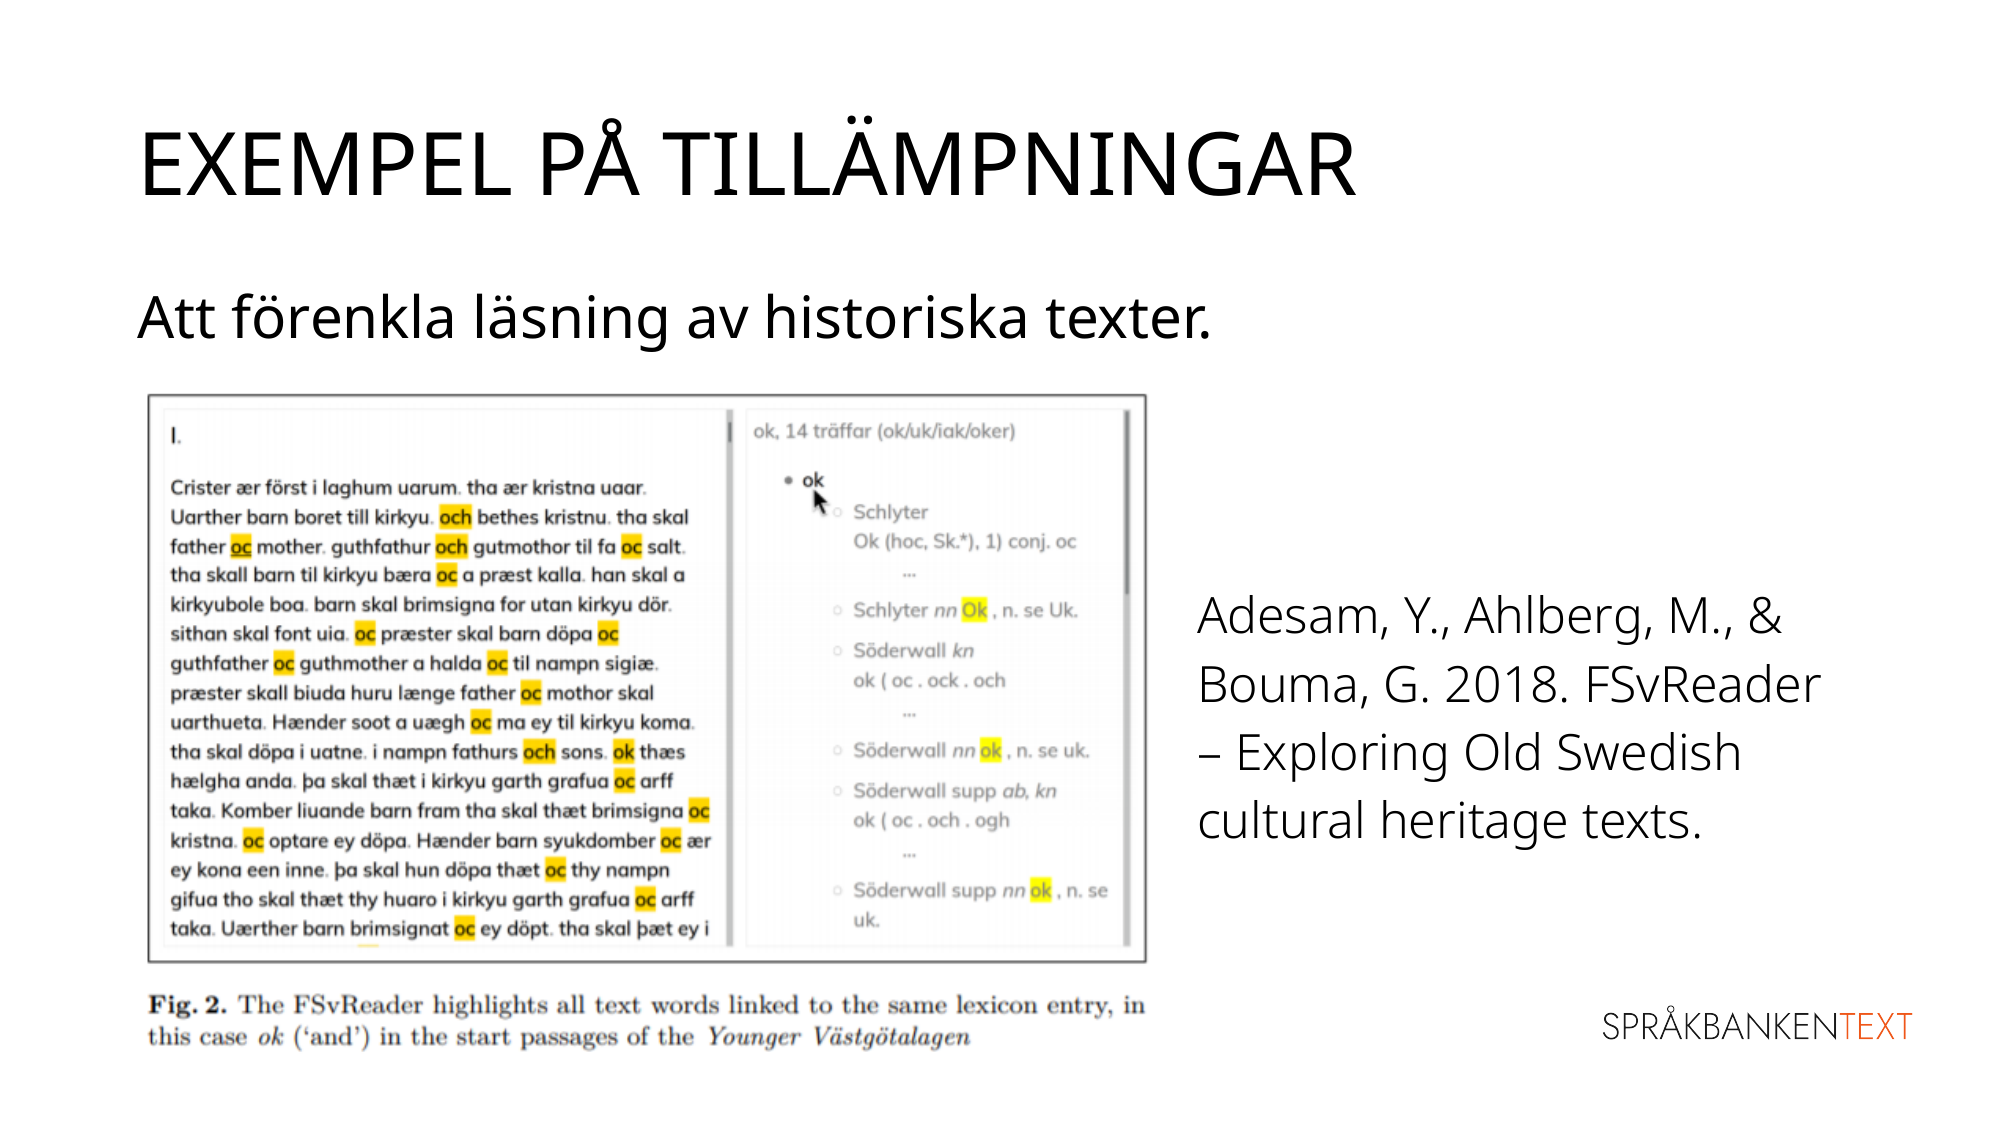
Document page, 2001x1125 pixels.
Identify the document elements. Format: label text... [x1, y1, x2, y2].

picture [140, 377, 1183, 1063]
list Att förenkla läsning av historiska texter. [137, 281, 1861, 414]
picture [1600, 998, 1959, 1125]
title Exempel på tillämpningar [137, 98, 1863, 225]
text_box Adesam, Y., Ahlberg, M., & Bouma, G. 2018. FSvReader – Exploring Old Swedish cultural heritage texts. [1183, 572, 1861, 877]
